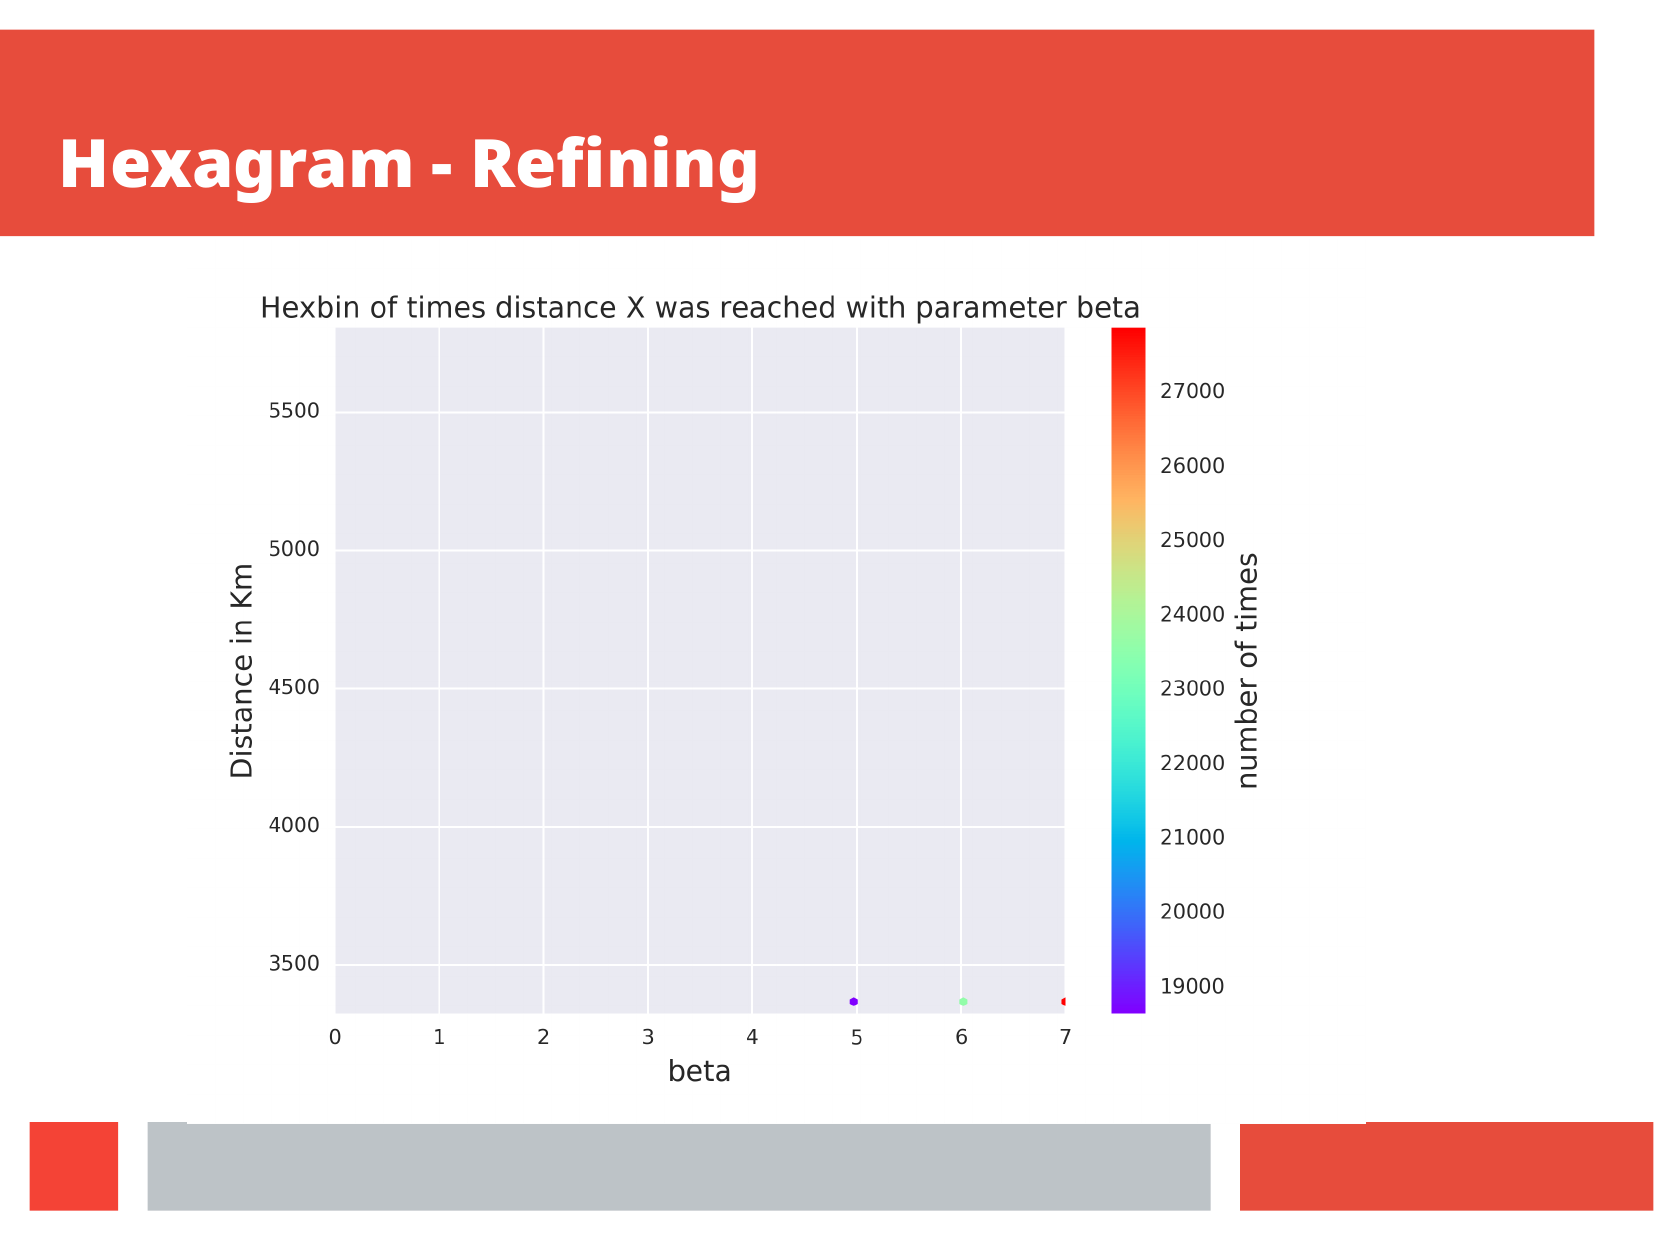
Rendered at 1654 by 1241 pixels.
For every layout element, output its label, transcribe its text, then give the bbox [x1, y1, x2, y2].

title Hexagram - Refining [59, 59, 1595, 207]
picture [187, 239, 1366, 1124]
